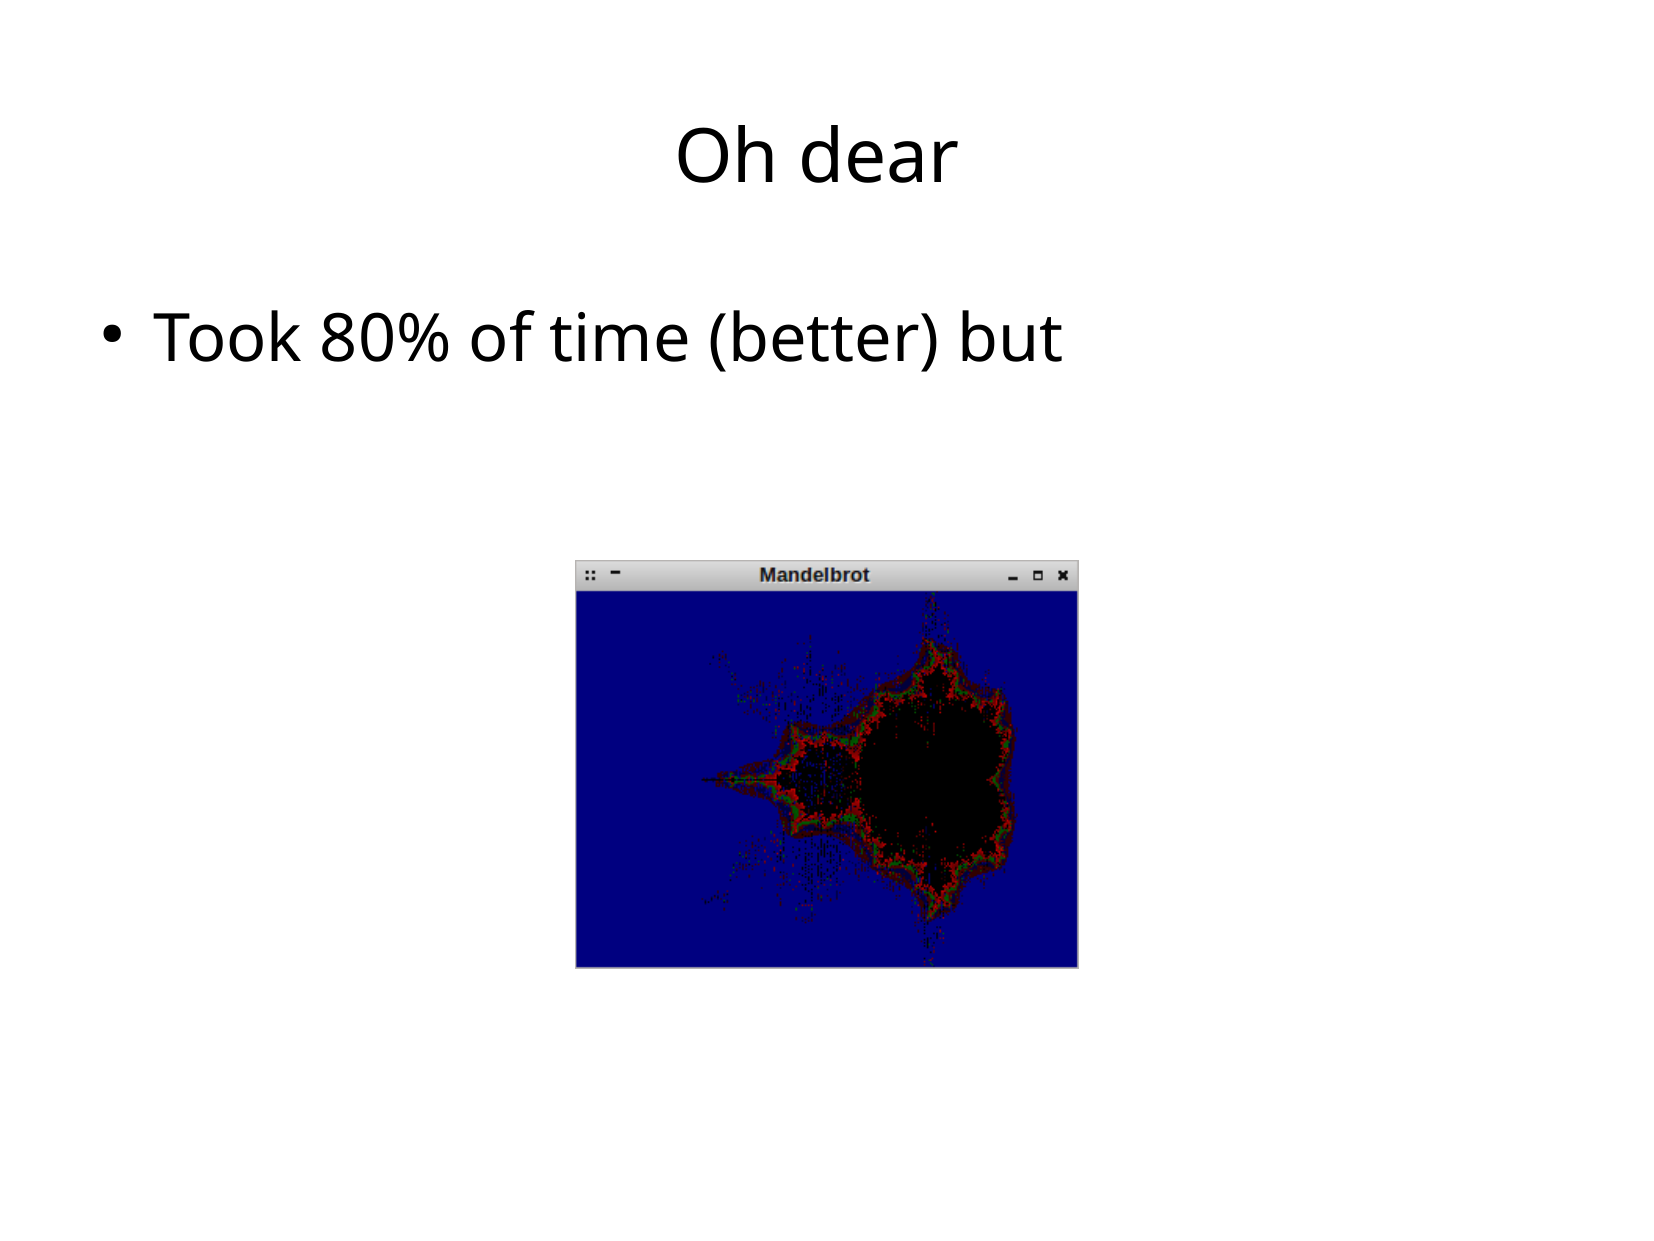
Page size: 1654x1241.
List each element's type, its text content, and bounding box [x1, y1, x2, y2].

picture [575, 560, 1079, 969]
title Oh dear [82, 49, 1571, 257]
list Took 80% of time (better) but [82, 290, 1571, 1010]
